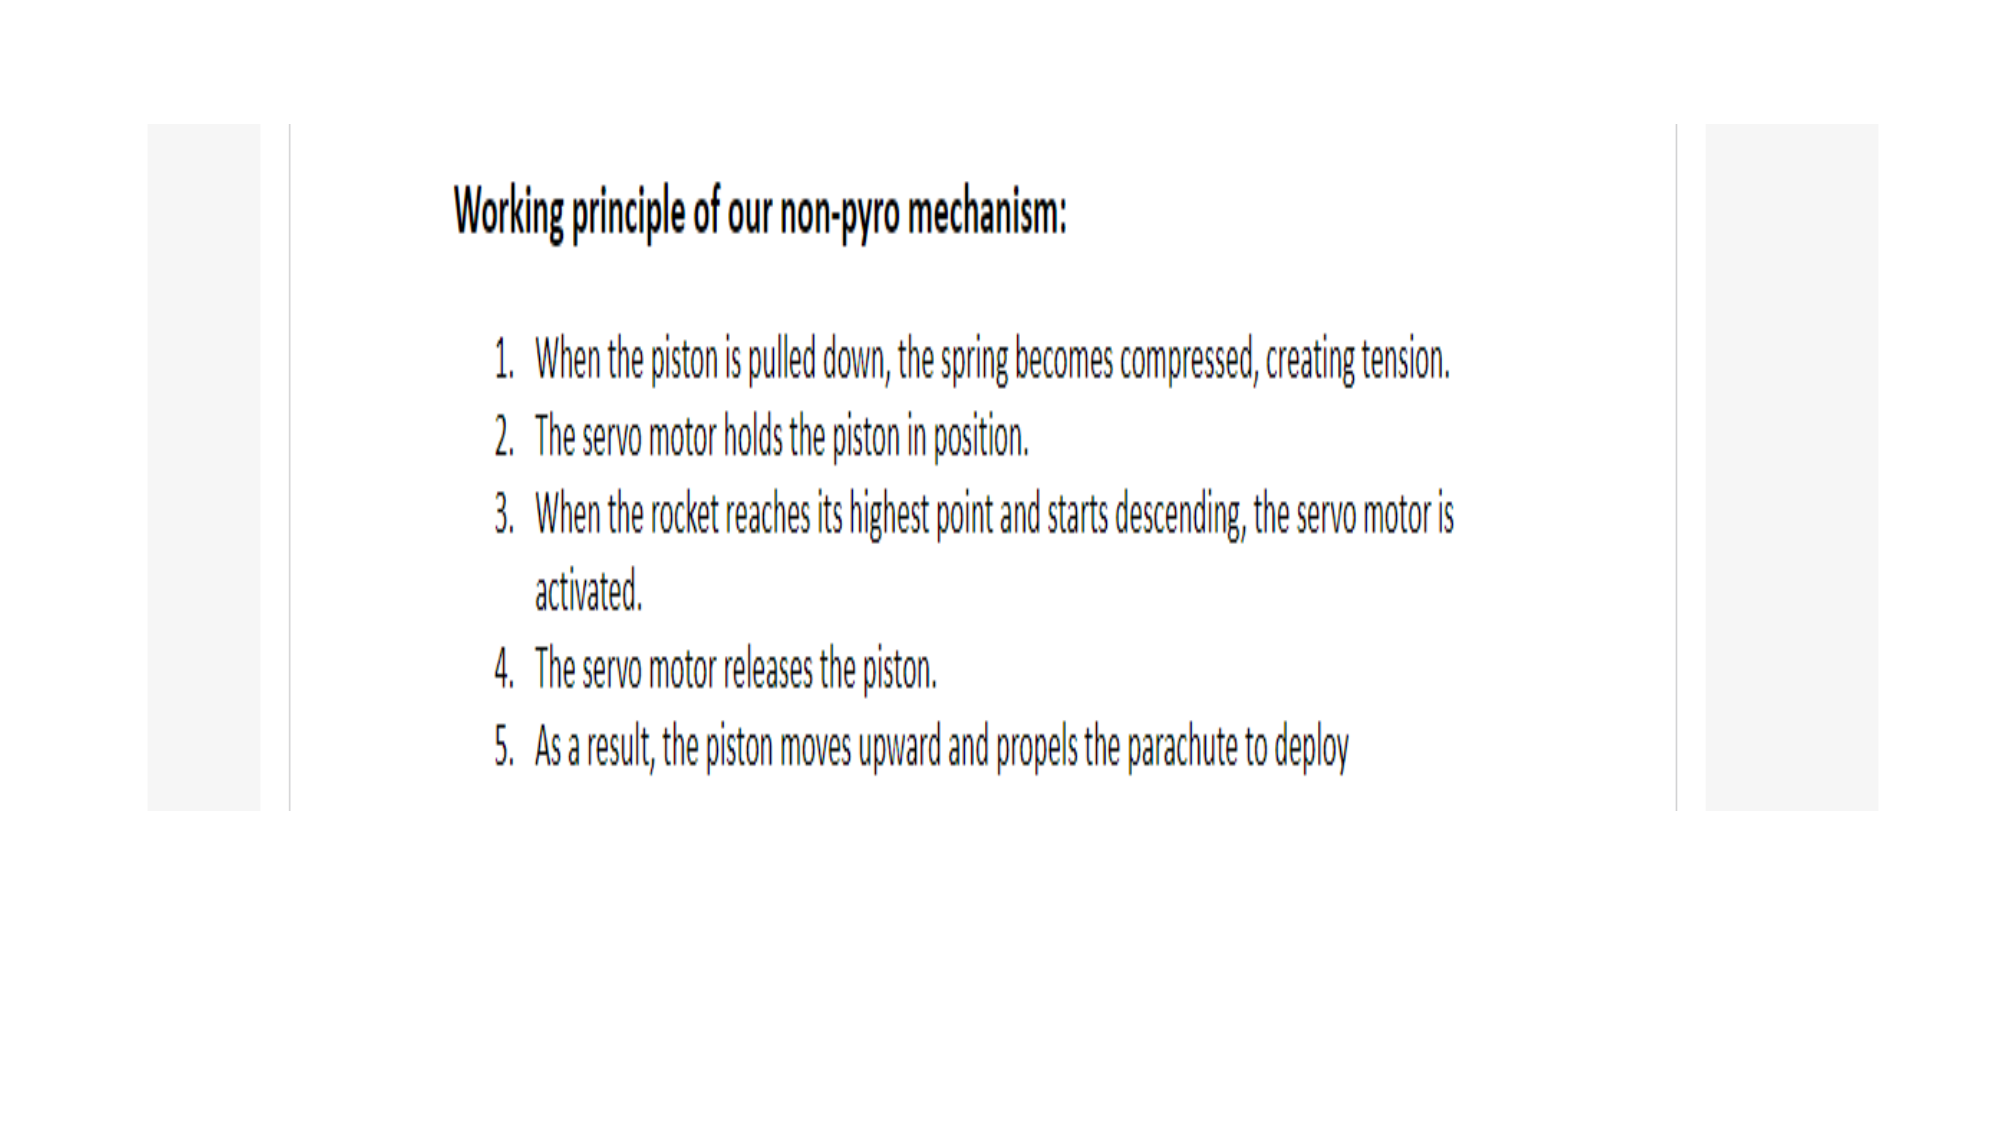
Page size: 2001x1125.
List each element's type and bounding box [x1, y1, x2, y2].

picture [147, 124, 1879, 811]
